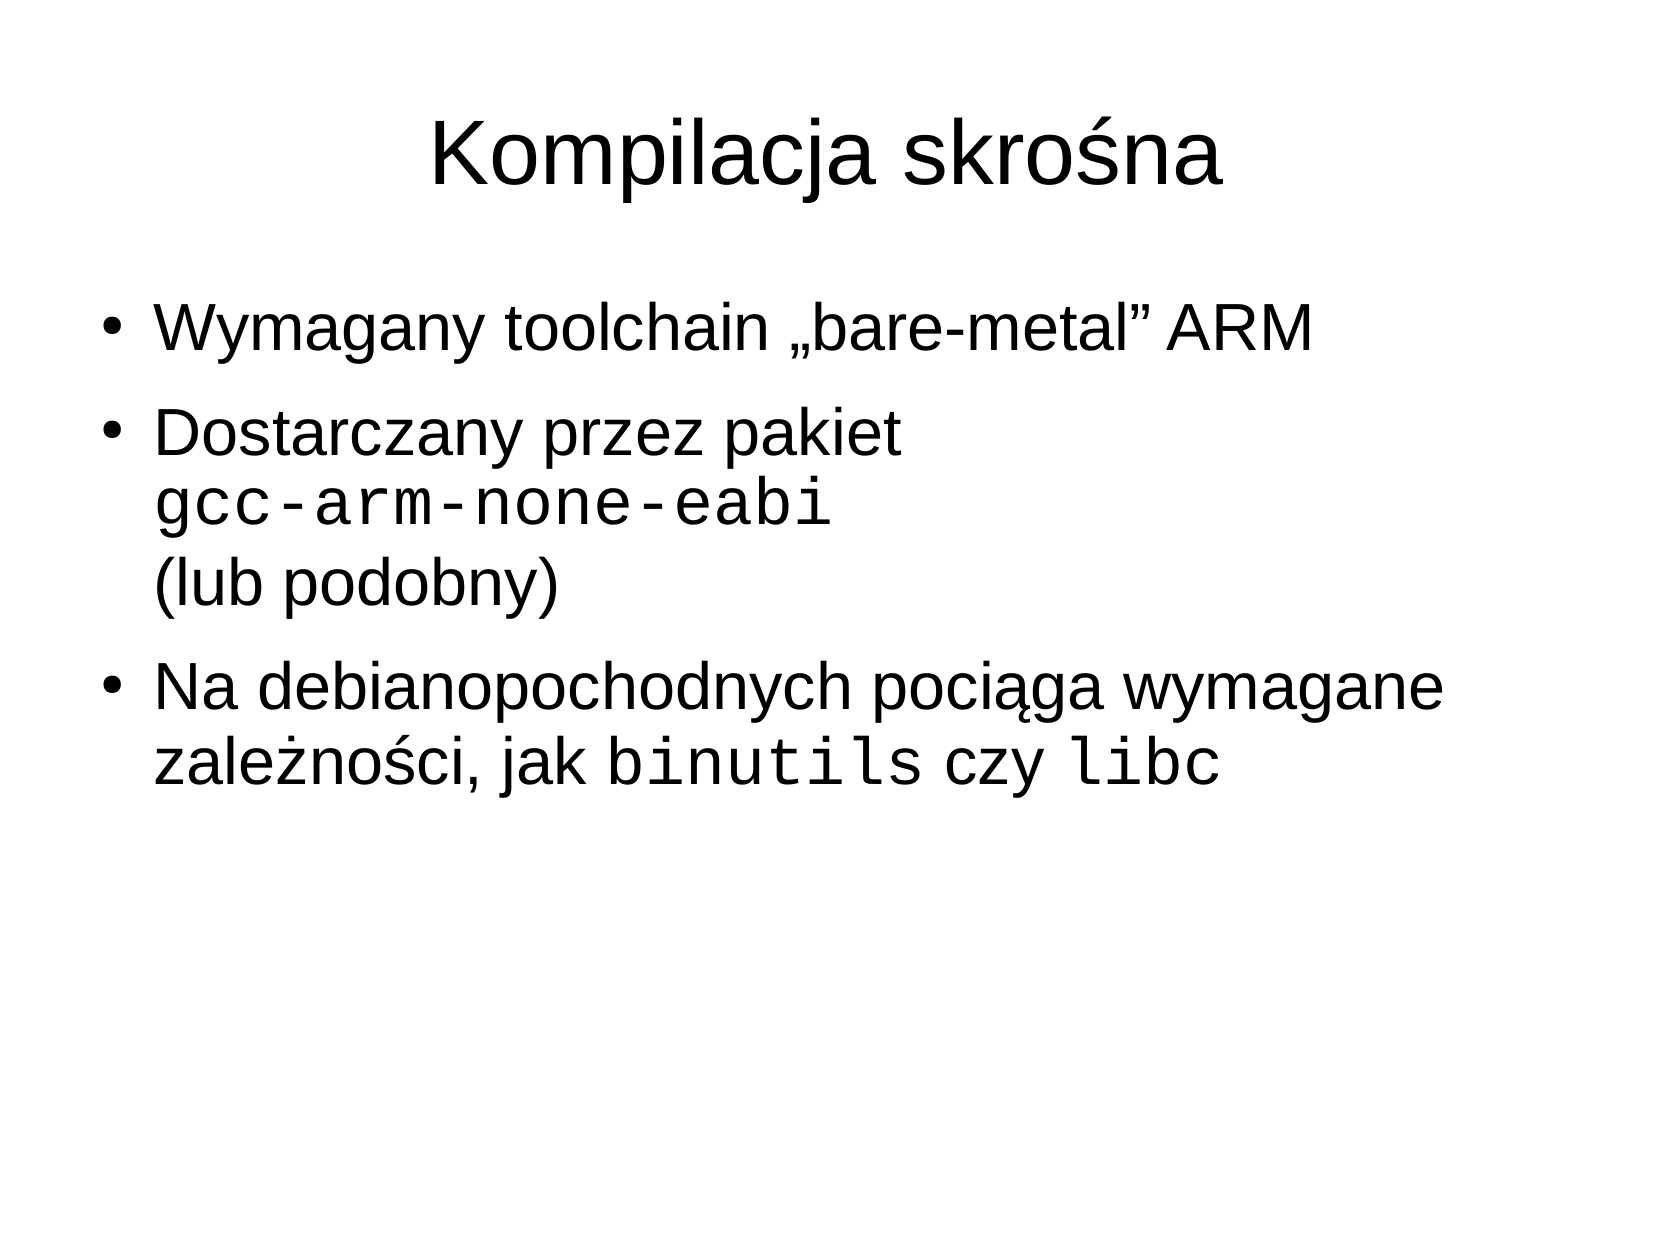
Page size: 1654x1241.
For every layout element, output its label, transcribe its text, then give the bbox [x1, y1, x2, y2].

list Wymagany toolchain „bare-metal” ARM Dostarczany przez pakiet gcc-arm-none-eabi (lub podobny) Na debianopochodnych pociąga wymagane zależności, jak binutils czy libc [82, 290, 1571, 1010]
title Kompilacja skrośna [82, 49, 1571, 257]
